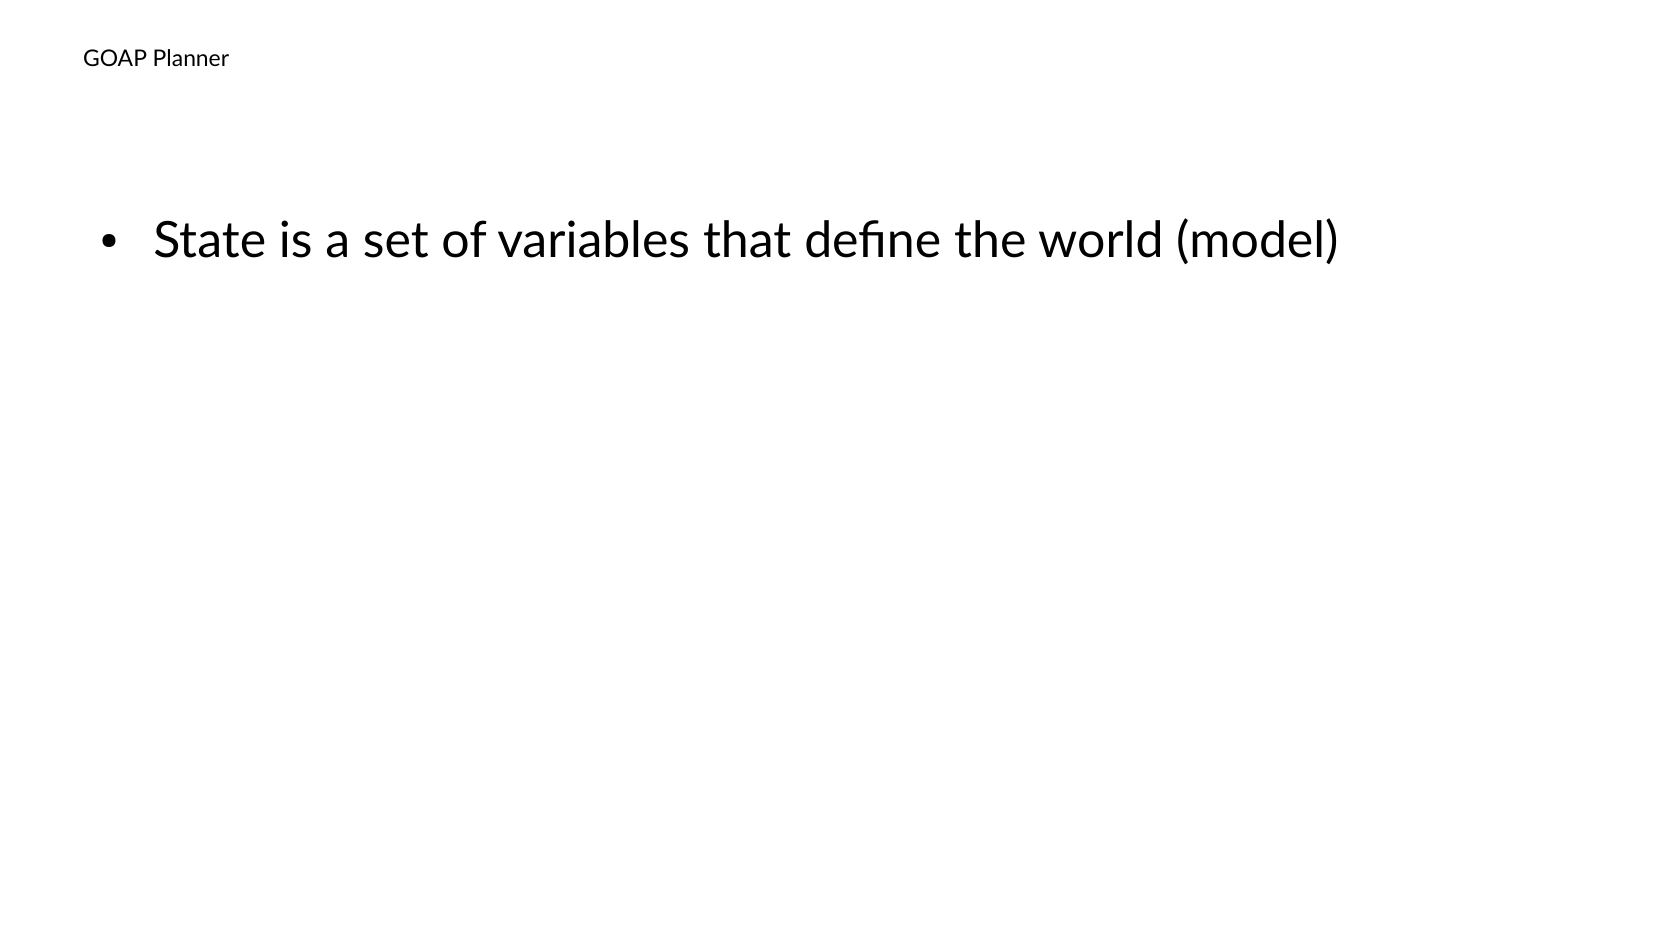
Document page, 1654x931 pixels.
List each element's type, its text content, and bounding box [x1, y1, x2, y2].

list State is a set of variables that define the world (model) [82, 217, 1571, 839]
title GOAP Planner [83, 0, 1571, 119]
